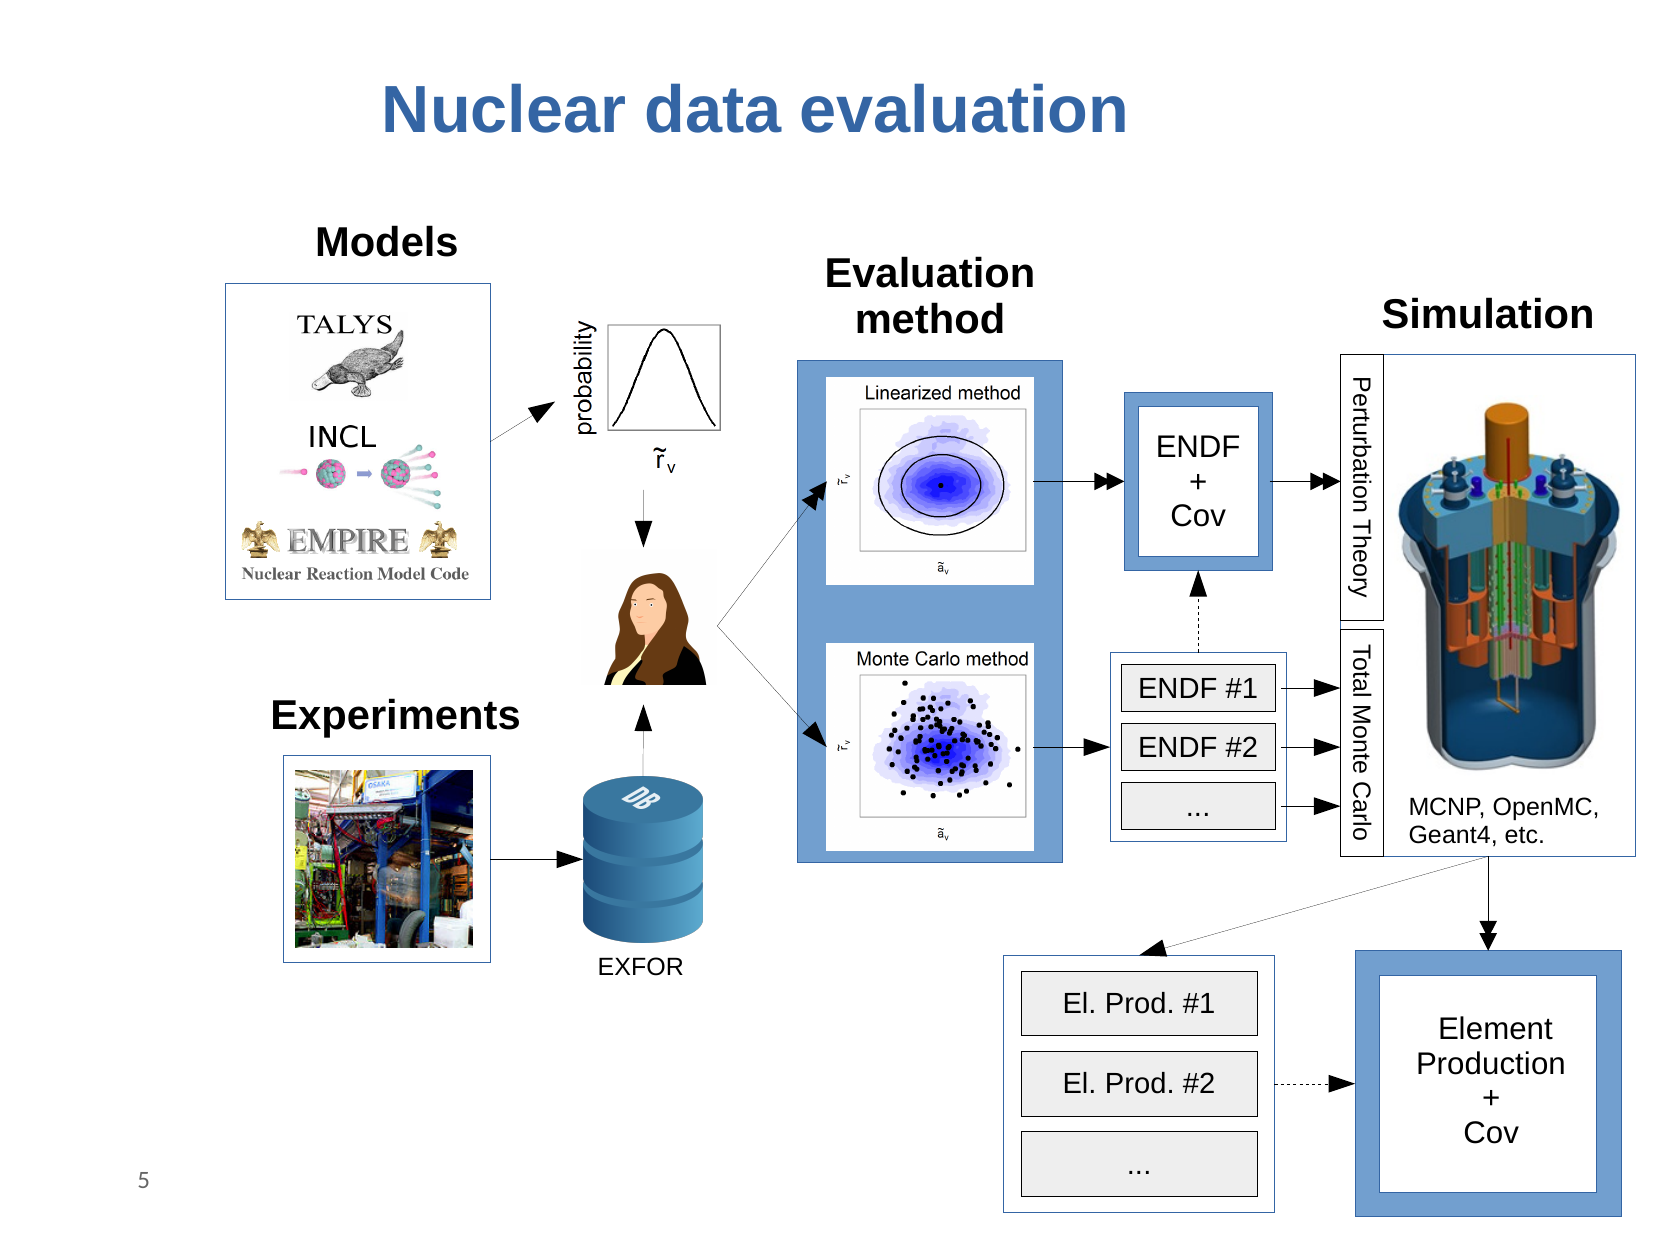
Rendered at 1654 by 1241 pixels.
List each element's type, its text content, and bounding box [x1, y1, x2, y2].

picture [289, 312, 408, 401]
text_box [797, 361, 1063, 519]
picture [581, 549, 717, 685]
text_box EXFOR [578, 944, 703, 988]
title Nuclear data evaluation [147, 5, 1365, 213]
text_box Perturbation Theory [1340, 354, 1384, 621]
text_box [797, 482, 1063, 747]
text_box [225, 283, 491, 600]
text_box [797, 716, 1063, 863]
text_box Element Production + Cov [1384, 1003, 1598, 1179]
text_box [1355, 950, 1622, 1217]
text_box ENDF #2 [1121, 723, 1276, 771]
picture [826, 643, 1034, 851]
picture [295, 770, 473, 948]
text_box Models [283, 211, 491, 275]
picture [227, 413, 481, 586]
text_box Evaluation method [797, 242, 1063, 361]
text_box El. Prod. #2 [1021, 1051, 1258, 1117]
text_box [1340, 354, 1636, 857]
picture [826, 377, 1034, 585]
picture [583, 776, 703, 943]
text_box [283, 756, 491, 963]
text_box Experiments [248, 684, 544, 756]
text_box El. Prod. #1 [1021, 971, 1258, 1036]
picture [1387, 395, 1633, 776]
text_box MCNP, OpenMC, Geant4, etc. [1393, 785, 1621, 857]
text_box ENDF #1 [1121, 664, 1276, 712]
picture [555, 312, 733, 490]
text_box Total Monte Carlo [1340, 629, 1384, 857]
text_box ... [1121, 782, 1276, 830]
text_box ... [1021, 1131, 1258, 1197]
text_box Simulation [1340, 283, 1636, 346]
text_box [1124, 392, 1273, 571]
text_box ENDF + Cov [1139, 421, 1258, 541]
